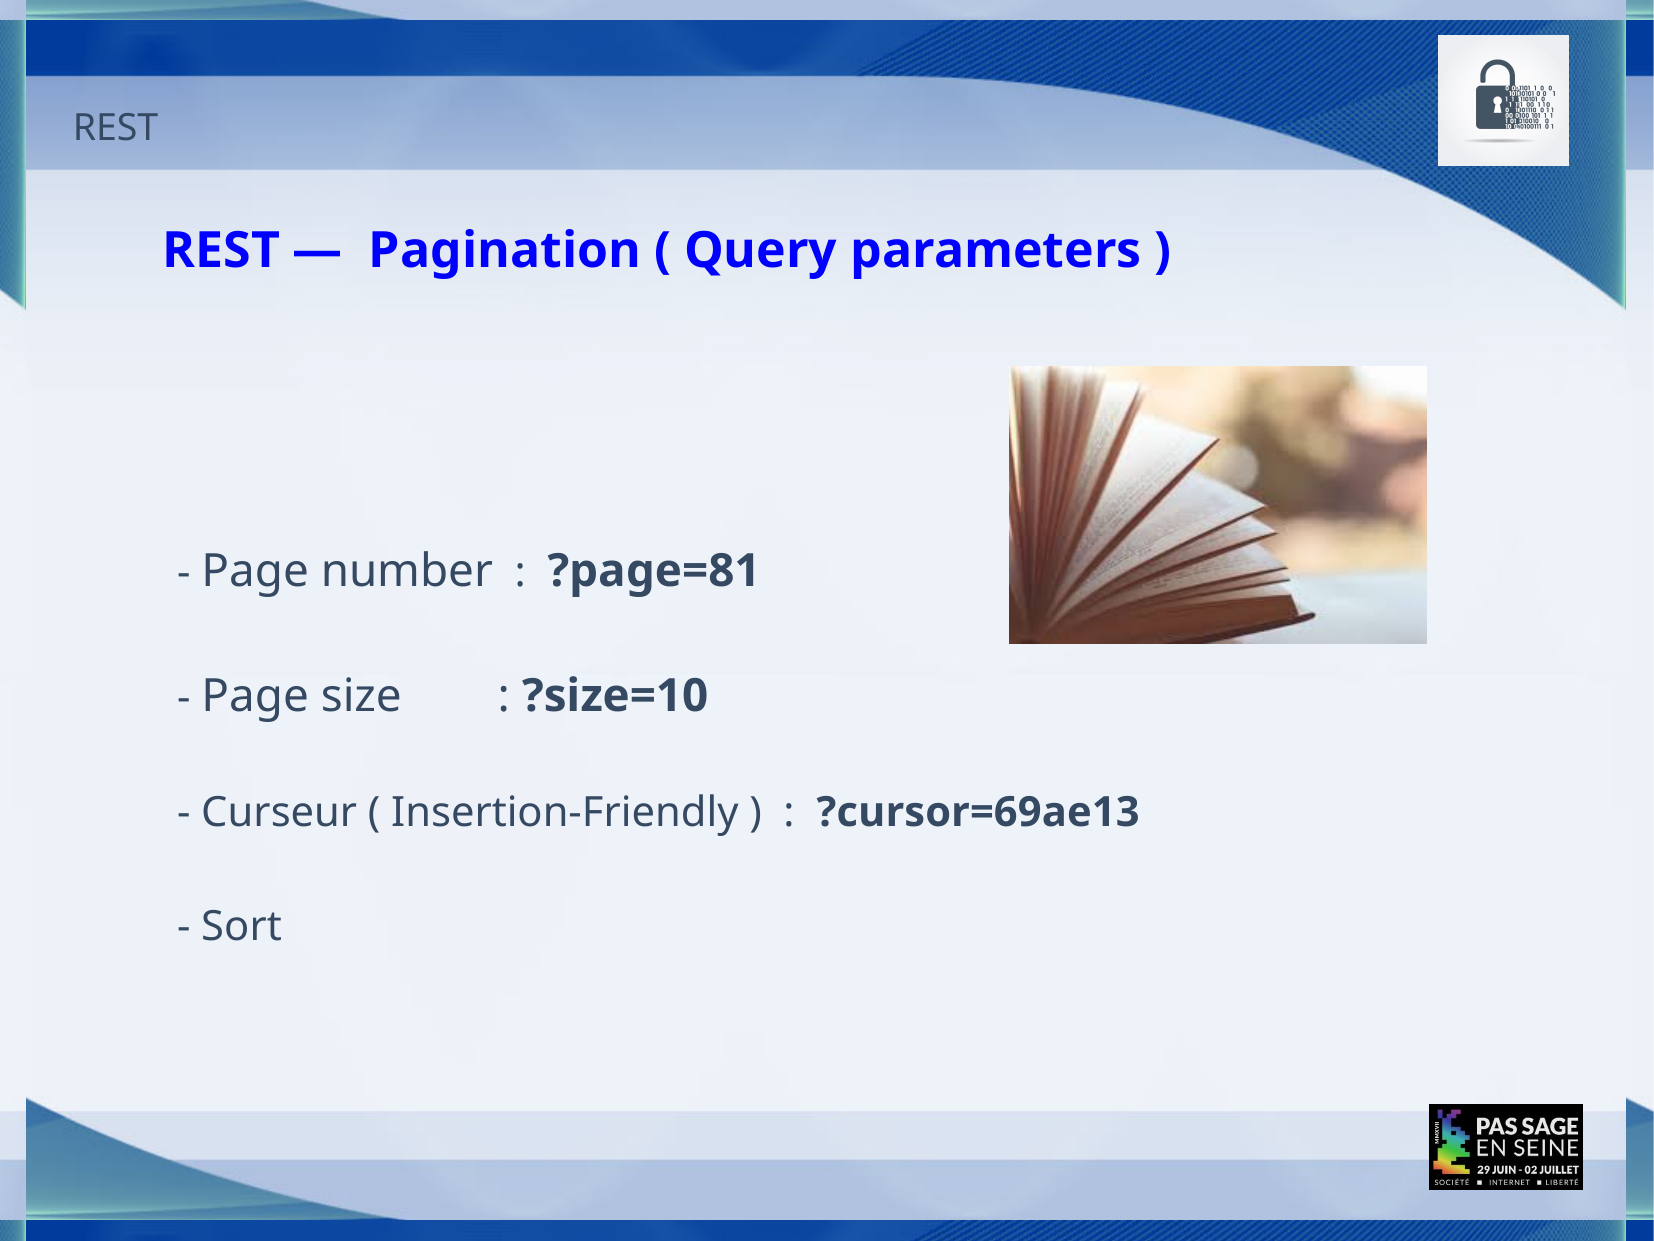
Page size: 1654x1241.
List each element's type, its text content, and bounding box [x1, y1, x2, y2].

picture [0, 0, 1654, 1241]
title REST — Pagination ( Query parameters ) [23, 190, 1312, 307]
title REST [30, 82, 201, 170]
text_box - Page number : ?page=81 - Page size : ?size=10 - Curseur ( Insertion-Friendly ) : ?cursor=69ae13 - Sort [177, 488, 1282, 939]
